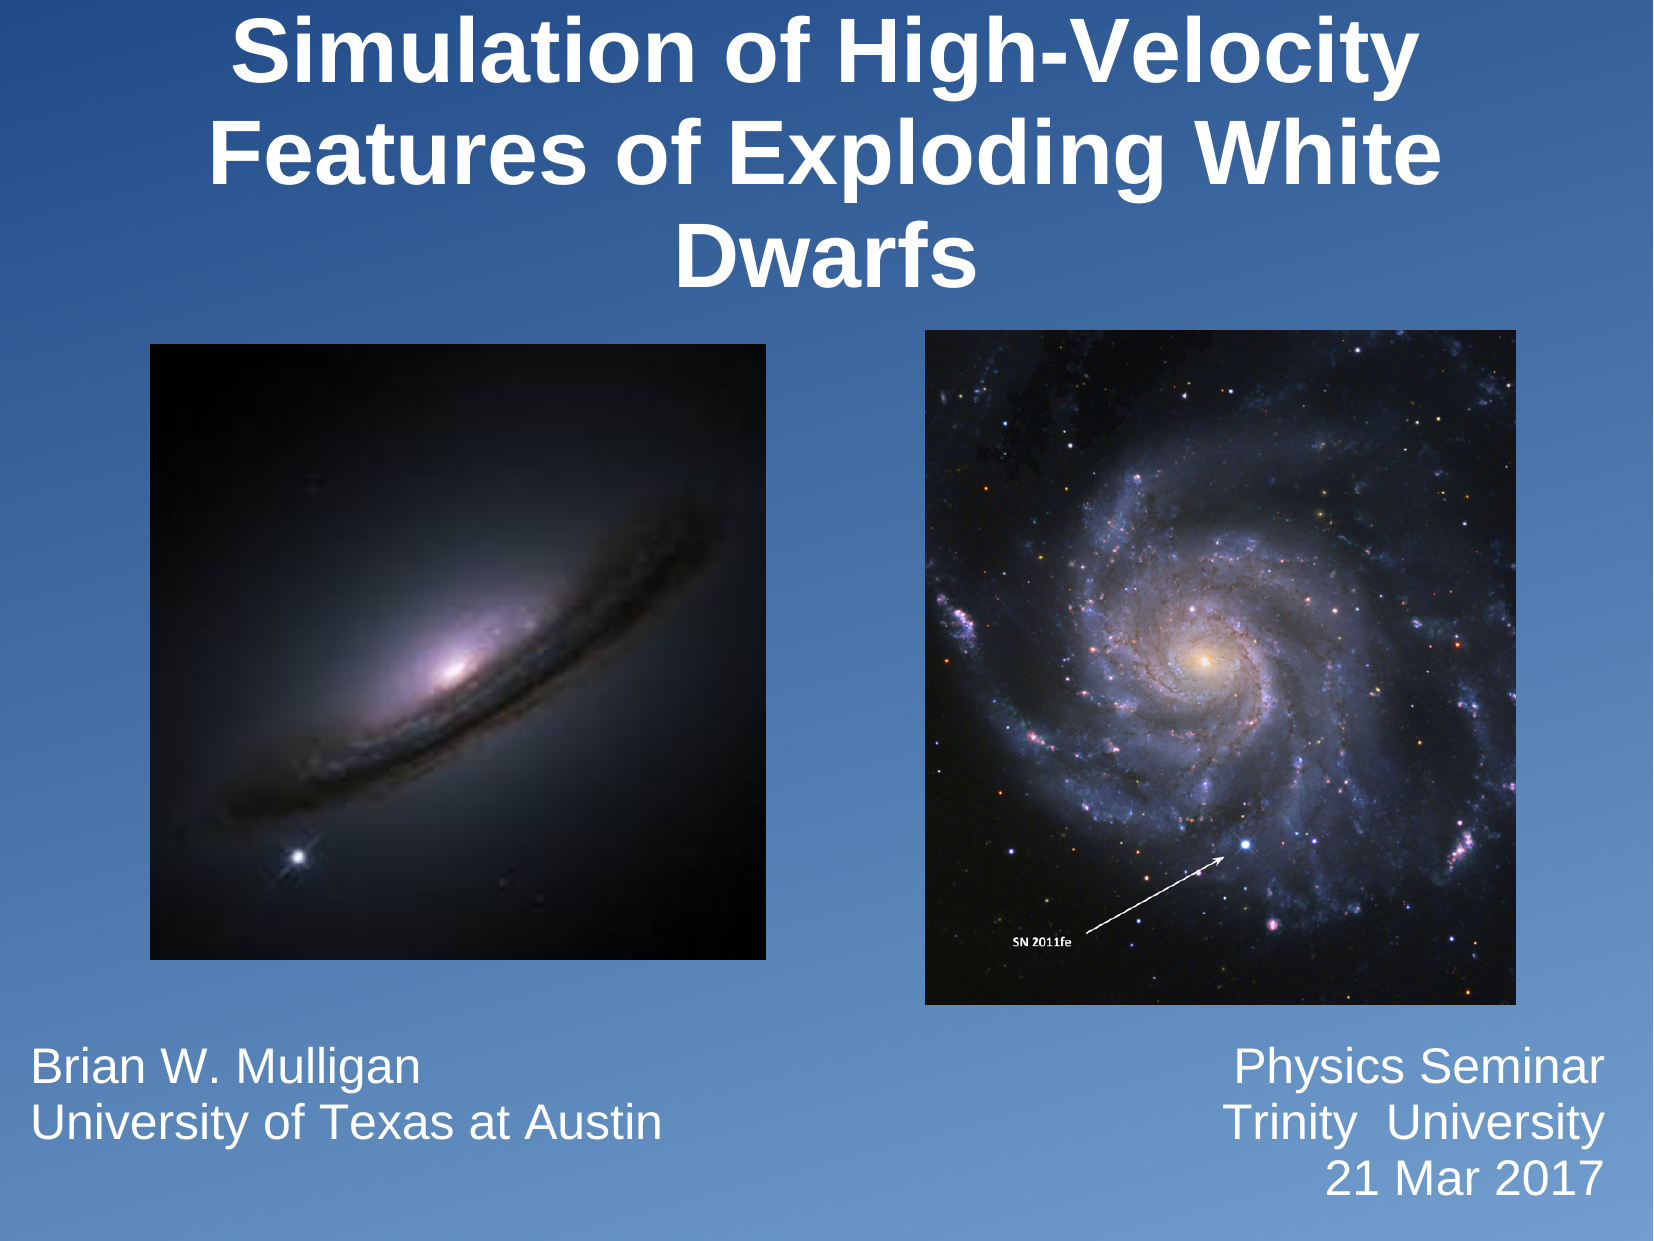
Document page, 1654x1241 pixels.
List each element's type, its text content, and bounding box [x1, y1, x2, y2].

picture [150, 344, 766, 961]
text_box Physics Seminar Trinity University 21 Mar 2017 [780, 1010, 1606, 1234]
subtitle Brian W. Mulligan University of Texas at Austin [30, 1035, 691, 1210]
picture [925, 330, 1516, 1006]
title Simulation of High-Velocity Features of Exploding White Dwarfs [82, 0, 1571, 307]
